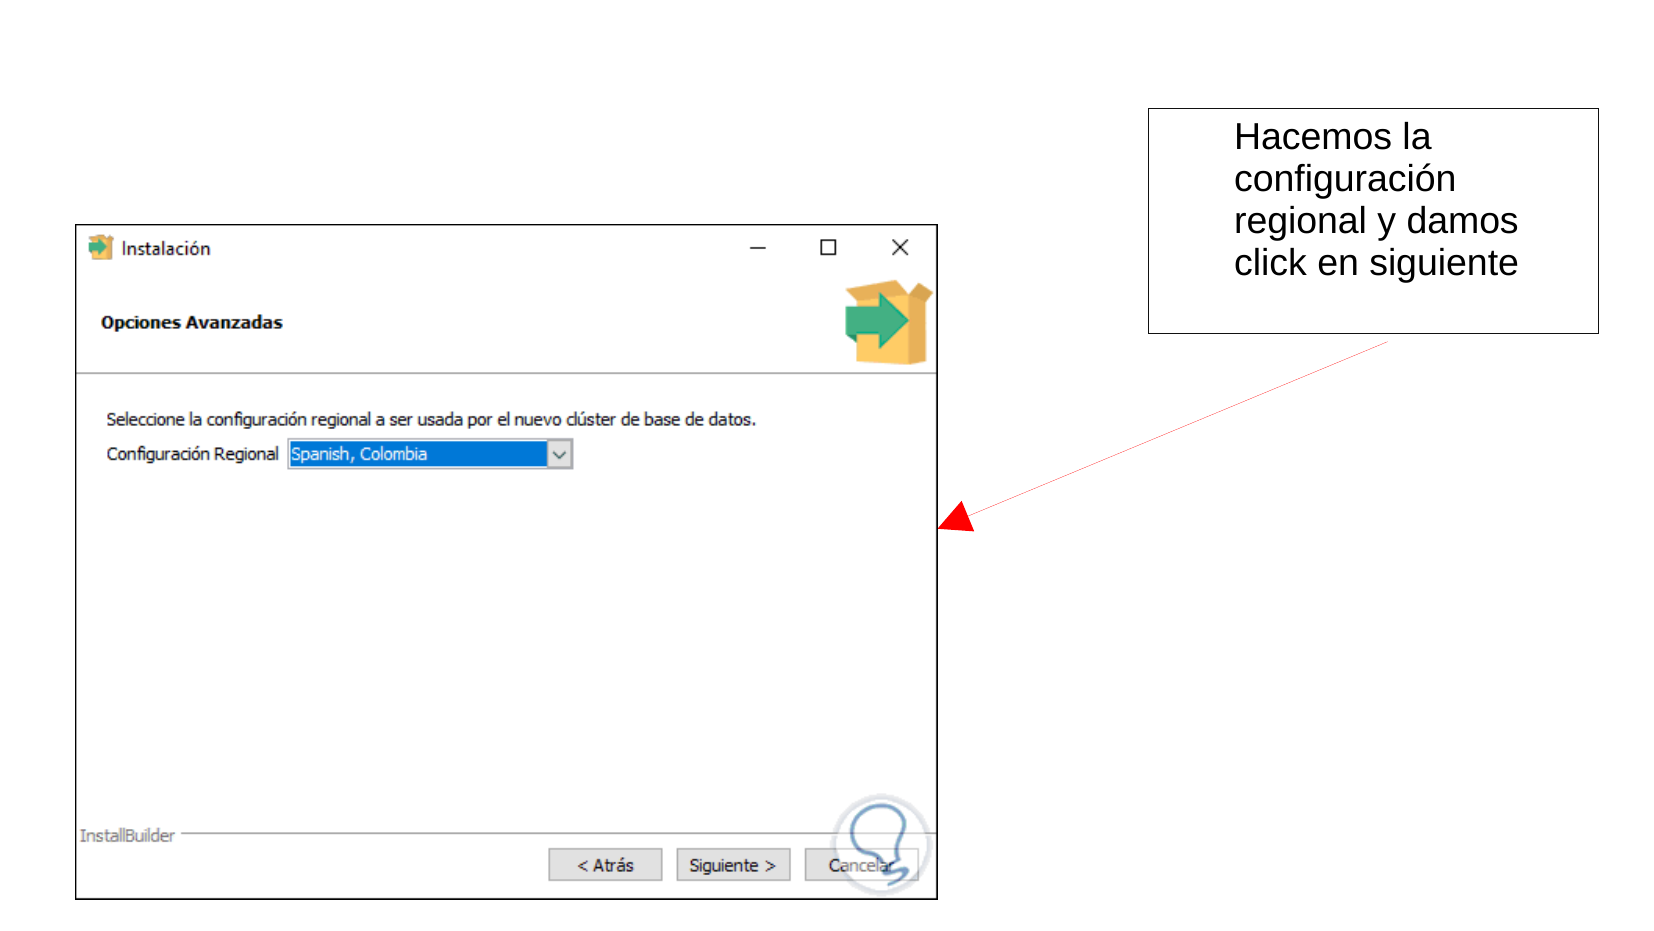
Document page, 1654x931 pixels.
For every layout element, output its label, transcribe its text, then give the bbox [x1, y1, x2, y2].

text_box Hacemos la configuración regional y damos click en siguiente [1148, 108, 1599, 334]
picture [75, 224, 938, 900]
